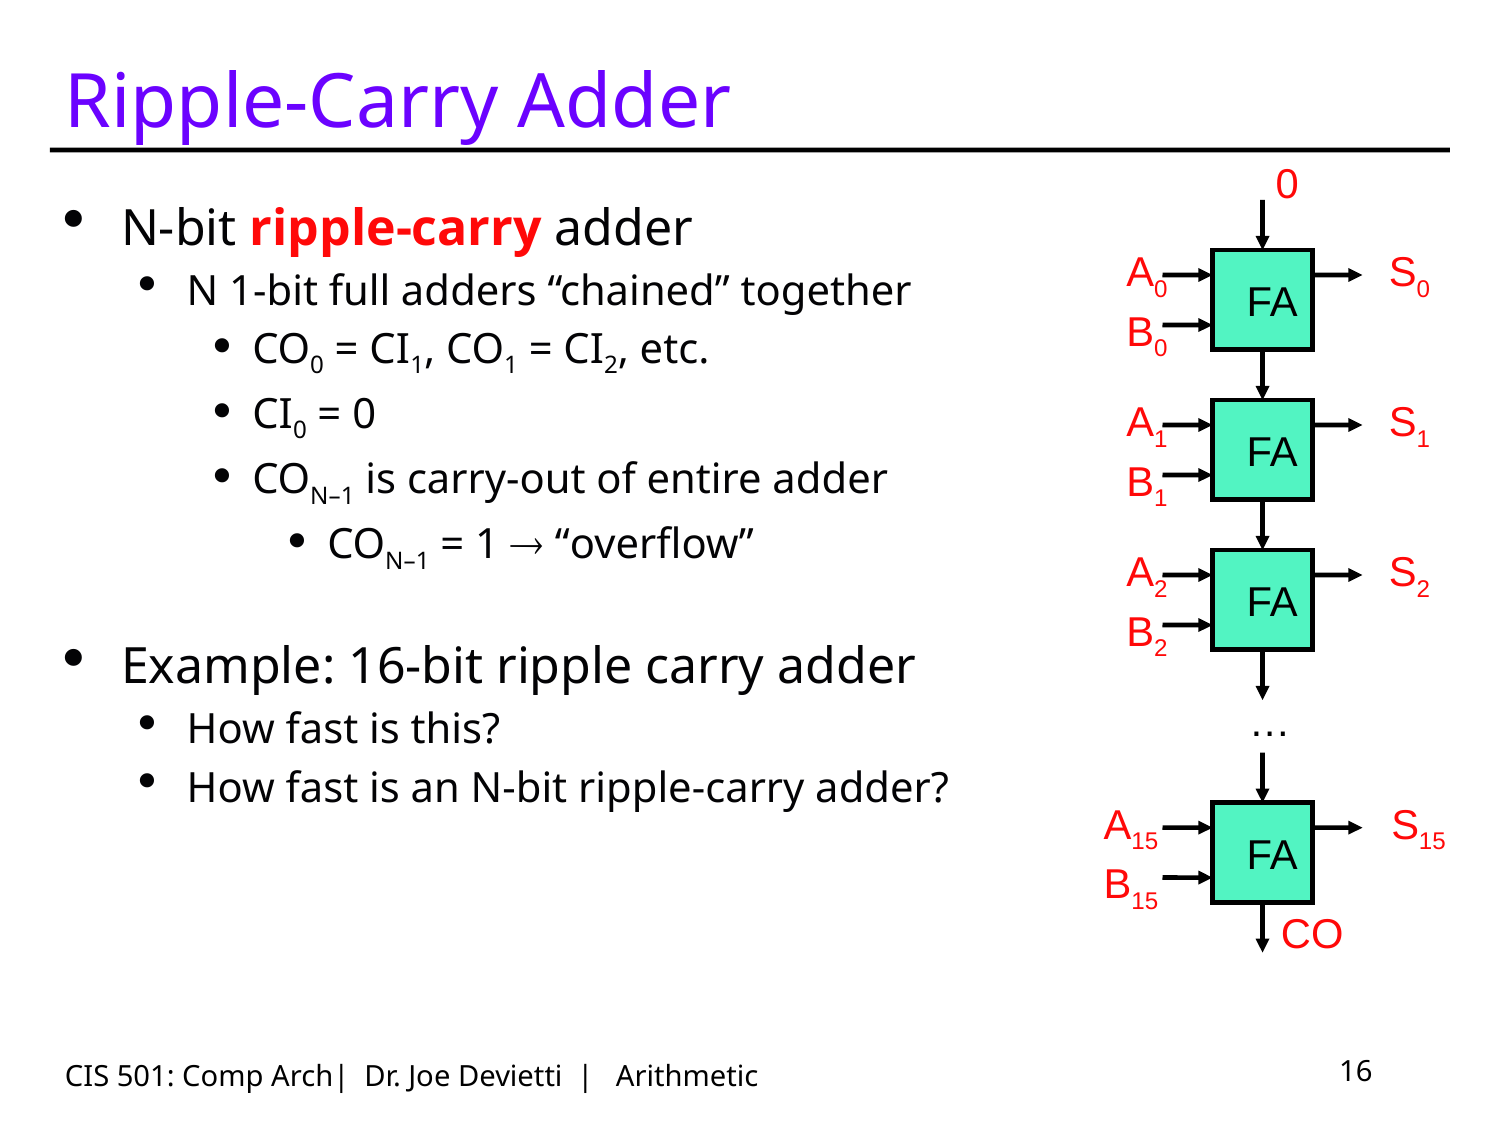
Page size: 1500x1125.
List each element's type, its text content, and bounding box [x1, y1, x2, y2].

text_box S2 [1373, 537, 1445, 609]
text_box FA [1212, 802, 1313, 903]
text_box A0 [1111, 237, 1183, 309]
text_box A1 [1111, 387, 1183, 459]
text_box N-bit ripple-carry adder N 1-bit full adders “chained” together CO0 = CI1, CO1 = CI2, etc. CI0 = 0 CON–1 is carry-out of entire adder CON–1 = 1  “overflow” Example: 16-bit ripple carry adder How fast is this? How fast is an N-bit ripple-carry adder? [50, 187, 1094, 1025]
text_box FA [1212, 549, 1313, 650]
text_box <number> [1074, 1049, 1388, 1100]
text_box CIS 501: Comp Arch| Dr. Joe Devietti | Arithmetic [49, 1049, 988, 1100]
text_box S15 [1376, 790, 1461, 862]
text_box A15 [1088, 790, 1174, 862]
text_box FA [1212, 249, 1313, 350]
text_box S1 [1373, 387, 1445, 459]
text_box B15 [1088, 862, 1174, 922]
text_box FA [1212, 399, 1313, 500]
text_box B2 [1111, 609, 1183, 669]
text_box Ripple-Carry Adder [49, 37, 1363, 150]
text_box 0 [1260, 149, 1314, 215]
text_box … [1233, 687, 1306, 753]
text_box B0 [1111, 309, 1183, 369]
text_box CO [1265, 899, 1359, 965]
text_box S0 [1373, 237, 1445, 309]
text_box A2 [1111, 537, 1183, 609]
text_box B1 [1111, 459, 1183, 519]
